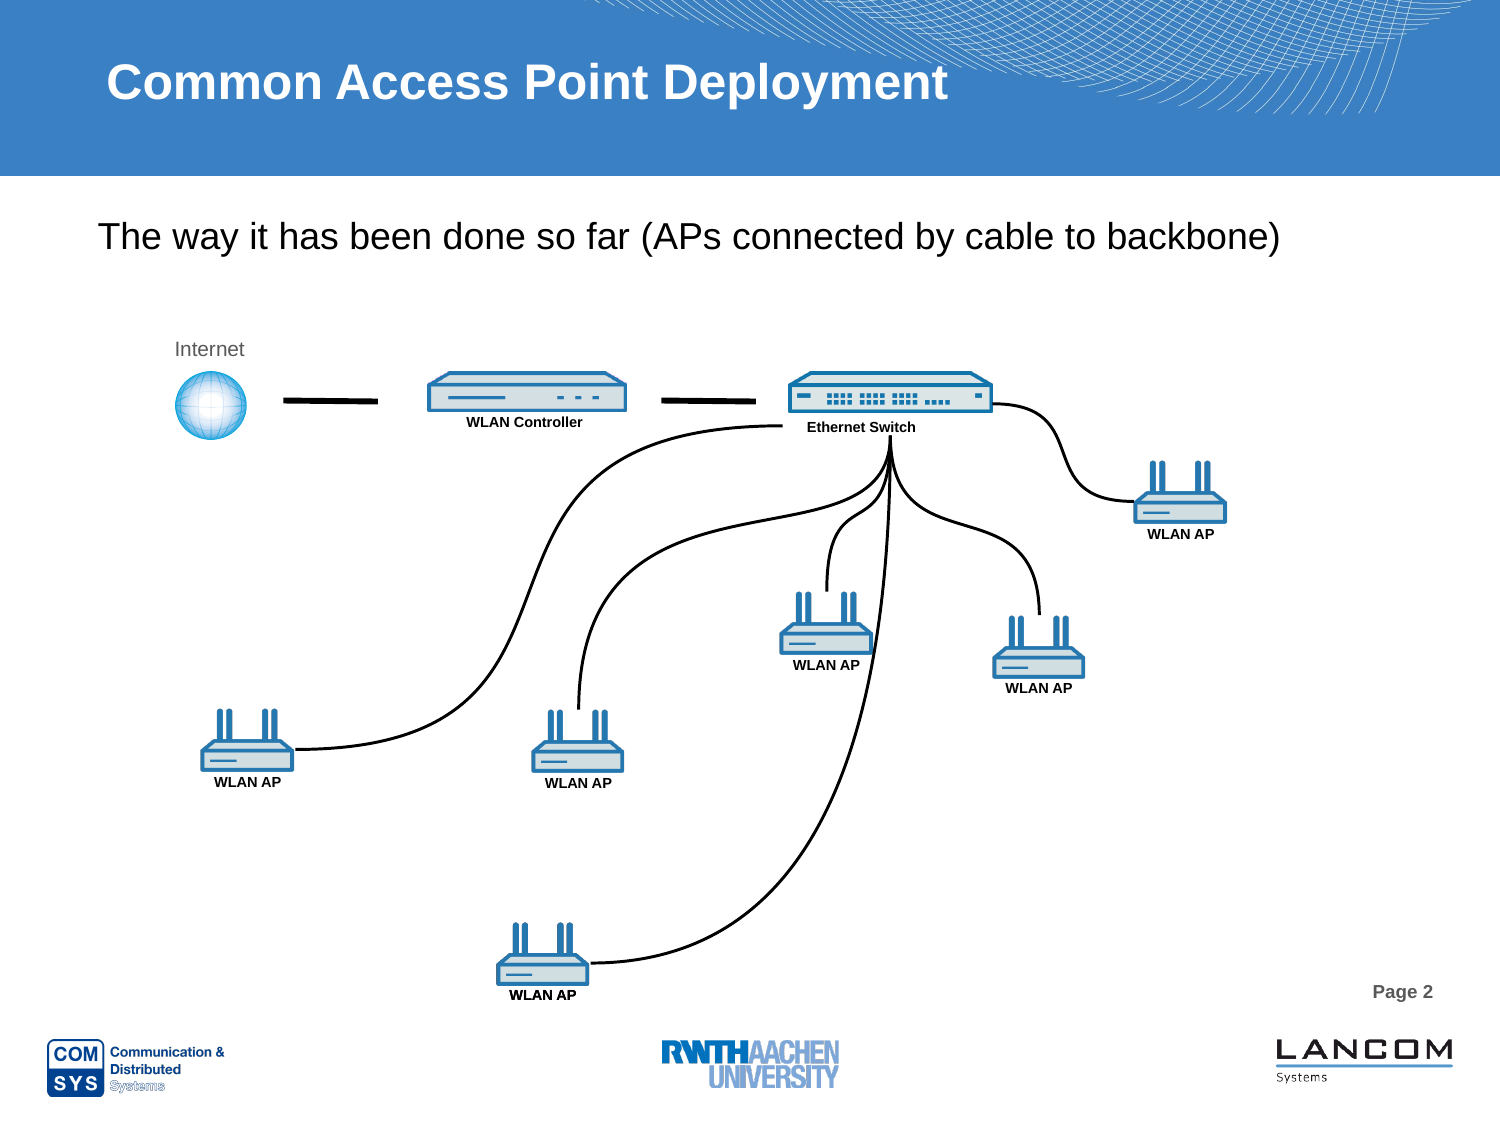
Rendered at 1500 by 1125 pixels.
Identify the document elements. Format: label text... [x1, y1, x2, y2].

picture [531, 709, 626, 775]
picture [427, 371, 627, 412]
text_box WLAN AP [1147, 524, 1215, 543]
picture [175, 371, 249, 441]
picture [1133, 460, 1229, 526]
text_box Ethernet Switch [806, 417, 917, 436]
text_box Internet [159, 330, 260, 369]
picture [992, 615, 1087, 681]
text_box WLAN AP [214, 772, 282, 791]
text_box WLAN AP [1005, 679, 1073, 697]
picture [0, 0, 1500, 176]
picture [496, 922, 591, 988]
text_box WLAN AP [544, 773, 613, 792]
picture [1275, 1039, 1453, 1084]
text_box WLAN Controller [466, 413, 584, 431]
picture [788, 371, 993, 413]
picture [779, 591, 875, 657]
text_box WLAN AP [792, 655, 861, 674]
text_box The way it has been done so far (APs connected by cable to backbone) [82, 208, 1359, 266]
title Common Access Point Deployment [106, 35, 1176, 110]
text_box WLAN AP [509, 986, 577, 1004]
picture [200, 708, 296, 774]
